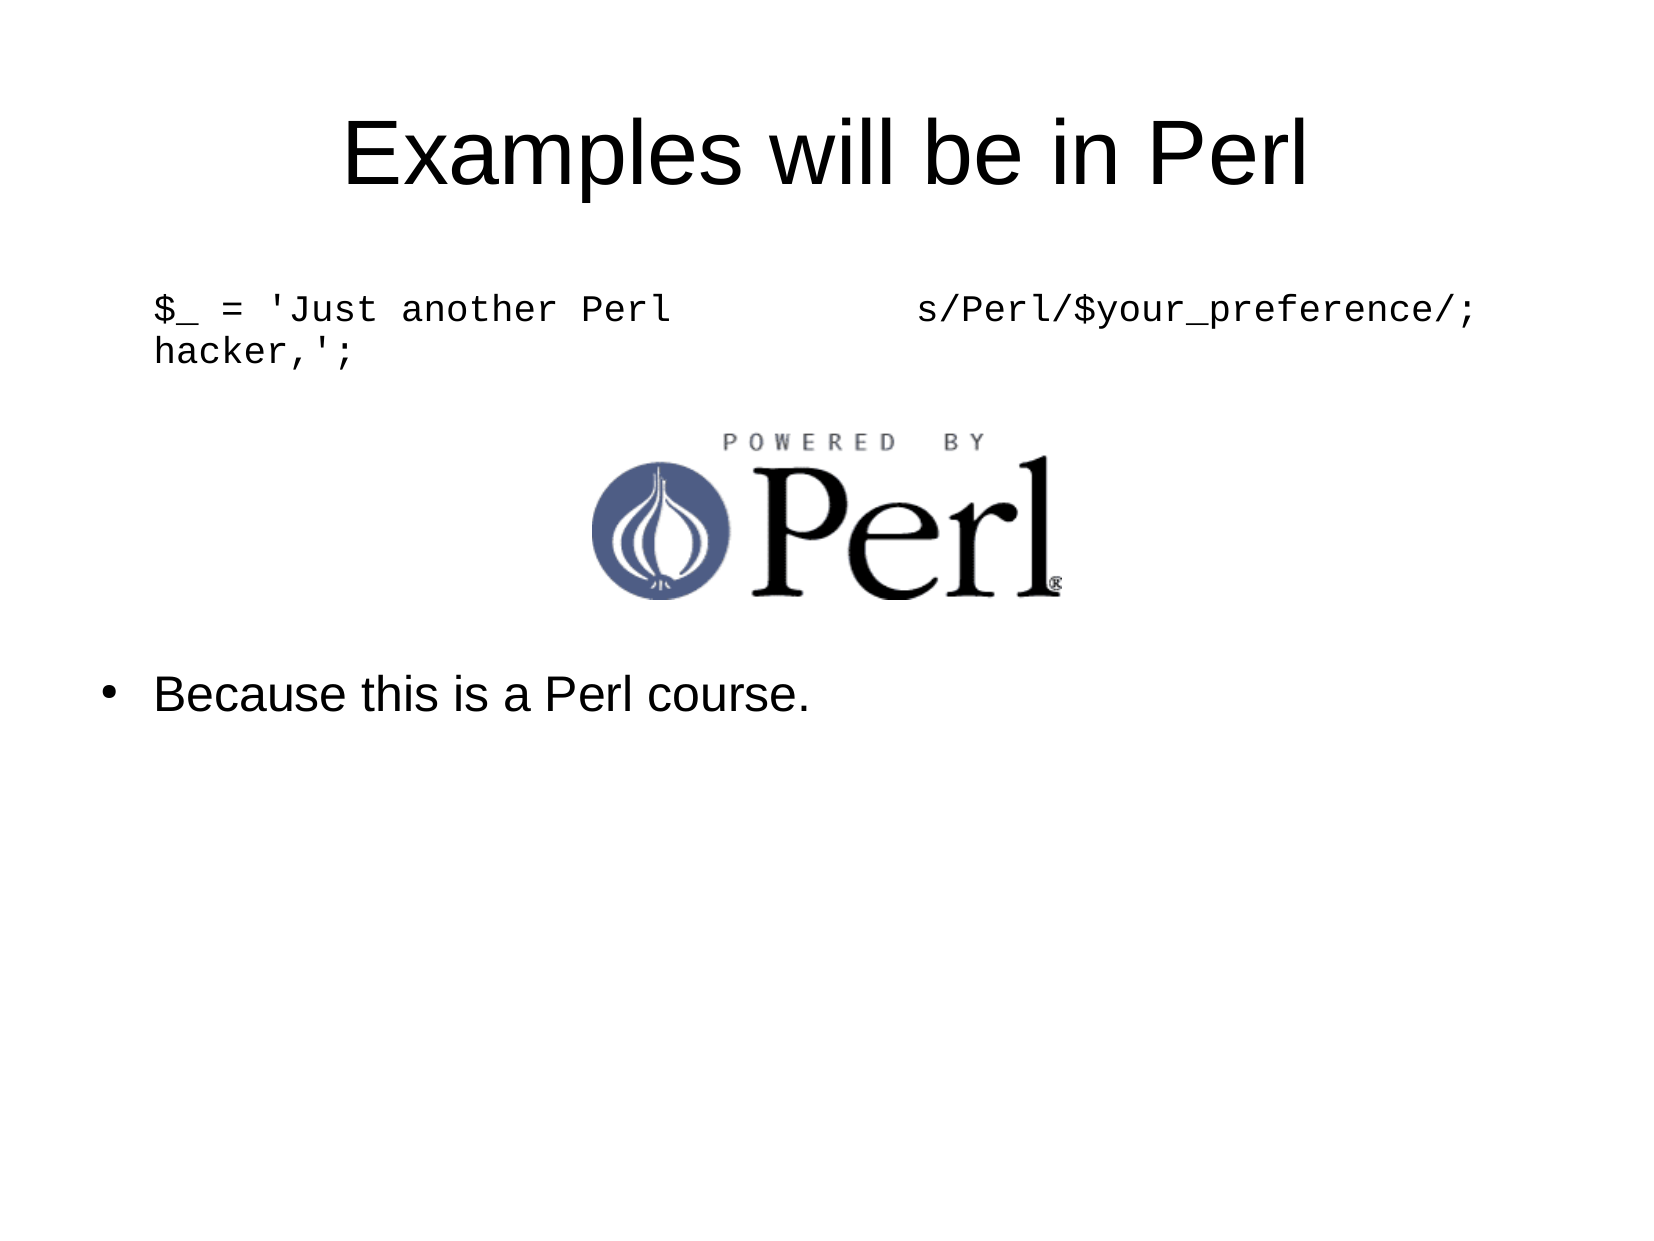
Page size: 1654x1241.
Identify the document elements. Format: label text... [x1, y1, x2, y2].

list Because this is a Perl course. [82, 665, 1571, 1141]
list s/Perl/$your_preference/; [845, 290, 1572, 634]
picture [592, 423, 1062, 601]
list $_ = 'Just another Perl hacker,'; [82, 290, 809, 634]
title Examples will be in Perl [82, 49, 1571, 257]
